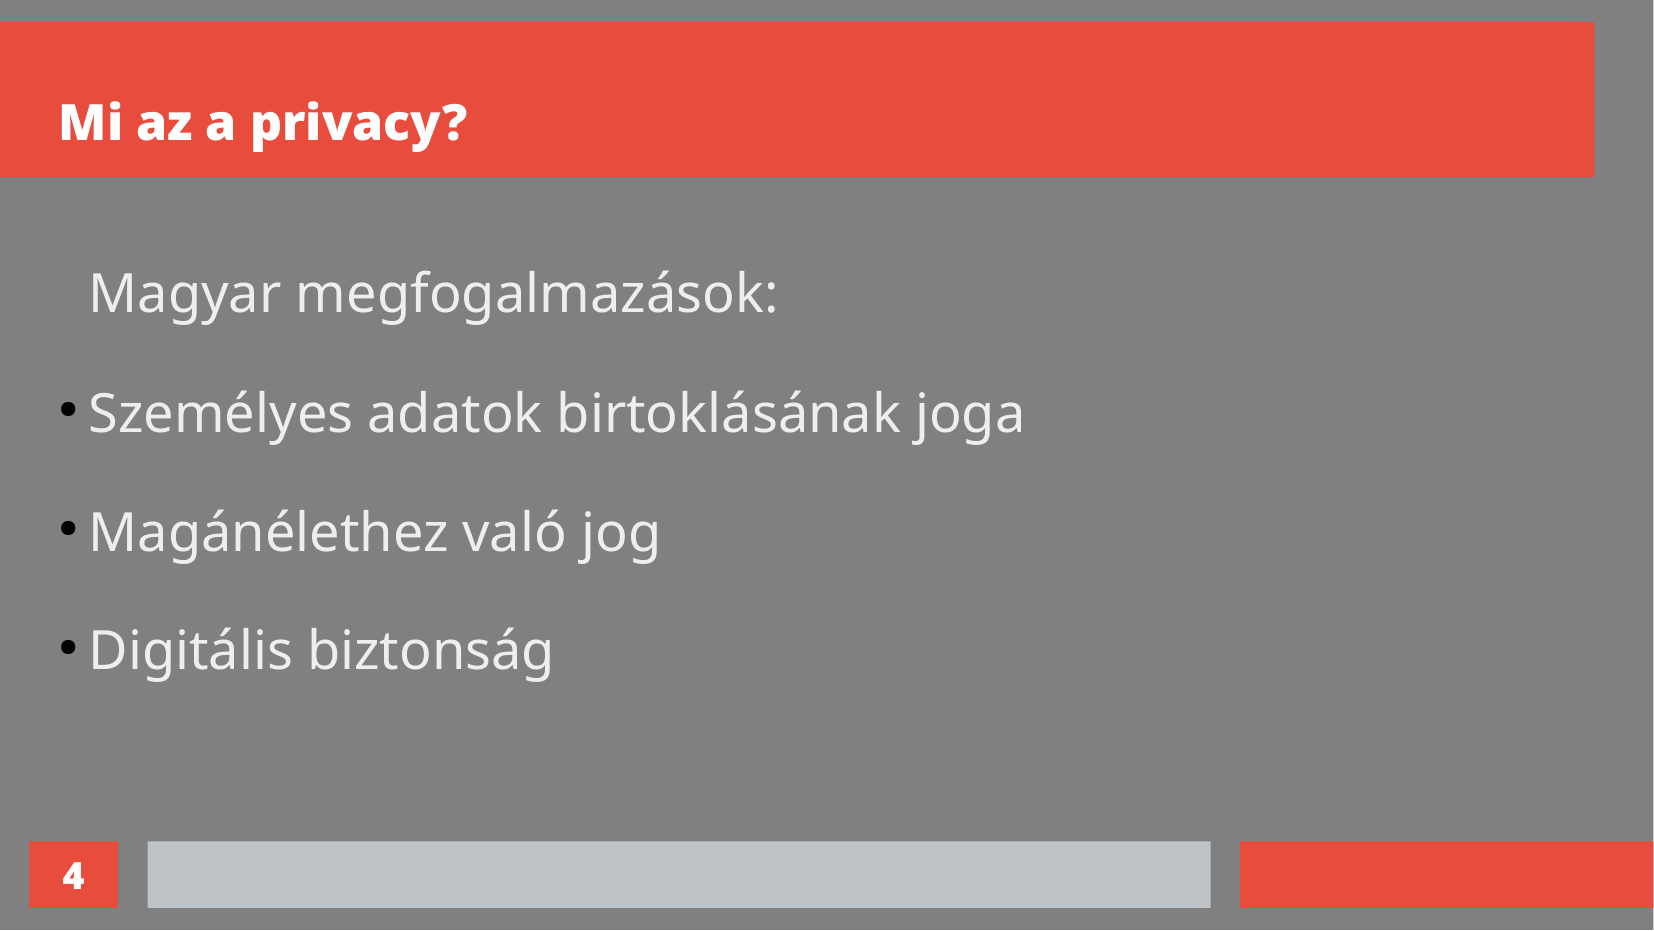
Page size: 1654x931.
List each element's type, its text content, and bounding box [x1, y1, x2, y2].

list Magyar megfogalmazások: Személyes adatok birtoklásának joga Magánélethez való jog Digitális biztonság [58, 255, 1529, 796]
title Mi az a privacy? [58, 44, 1595, 155]
